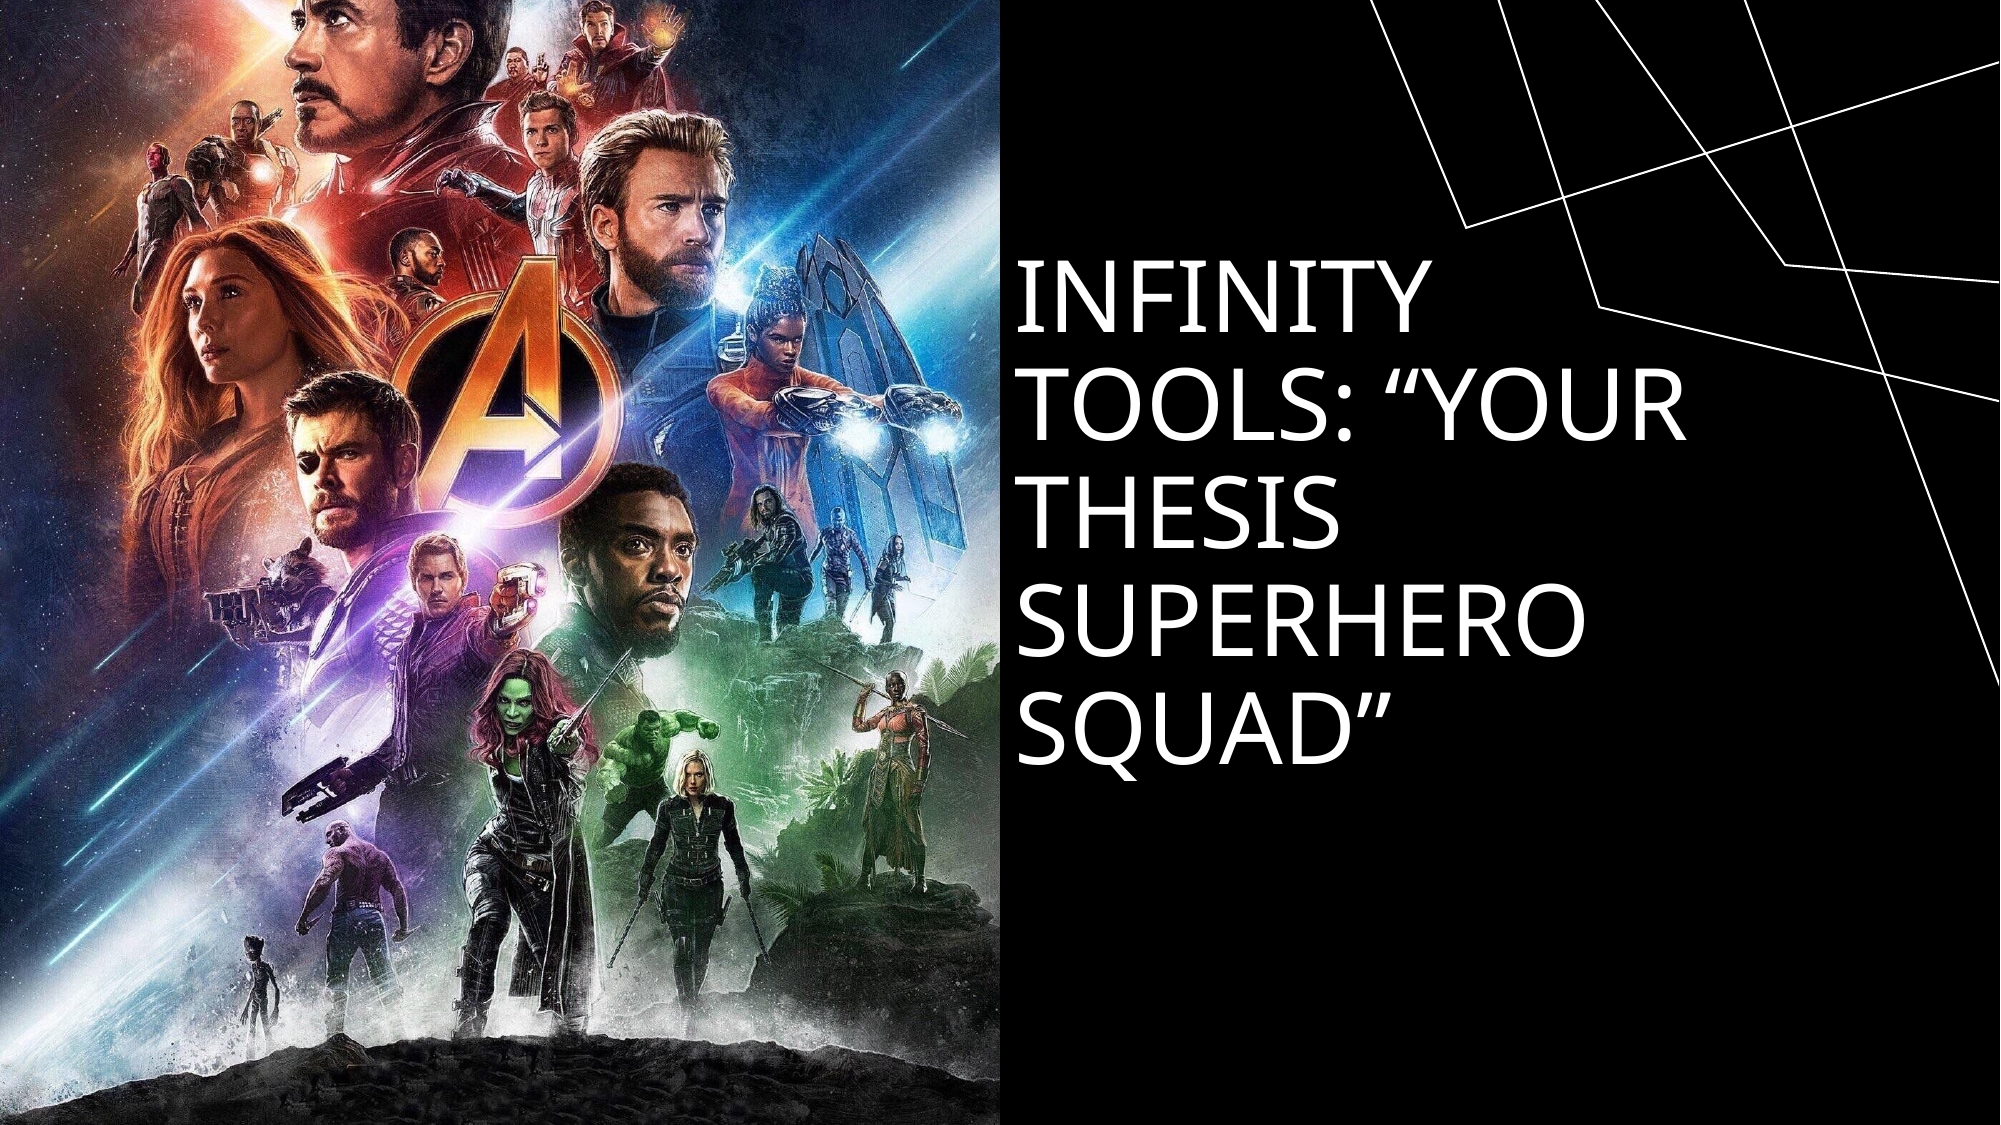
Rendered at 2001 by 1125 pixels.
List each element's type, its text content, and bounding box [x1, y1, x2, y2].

picture [0, 0, 1000, 1125]
title Infinity Tools: “Your Thesis Superhero Squad” [1000, 199, 1804, 794]
